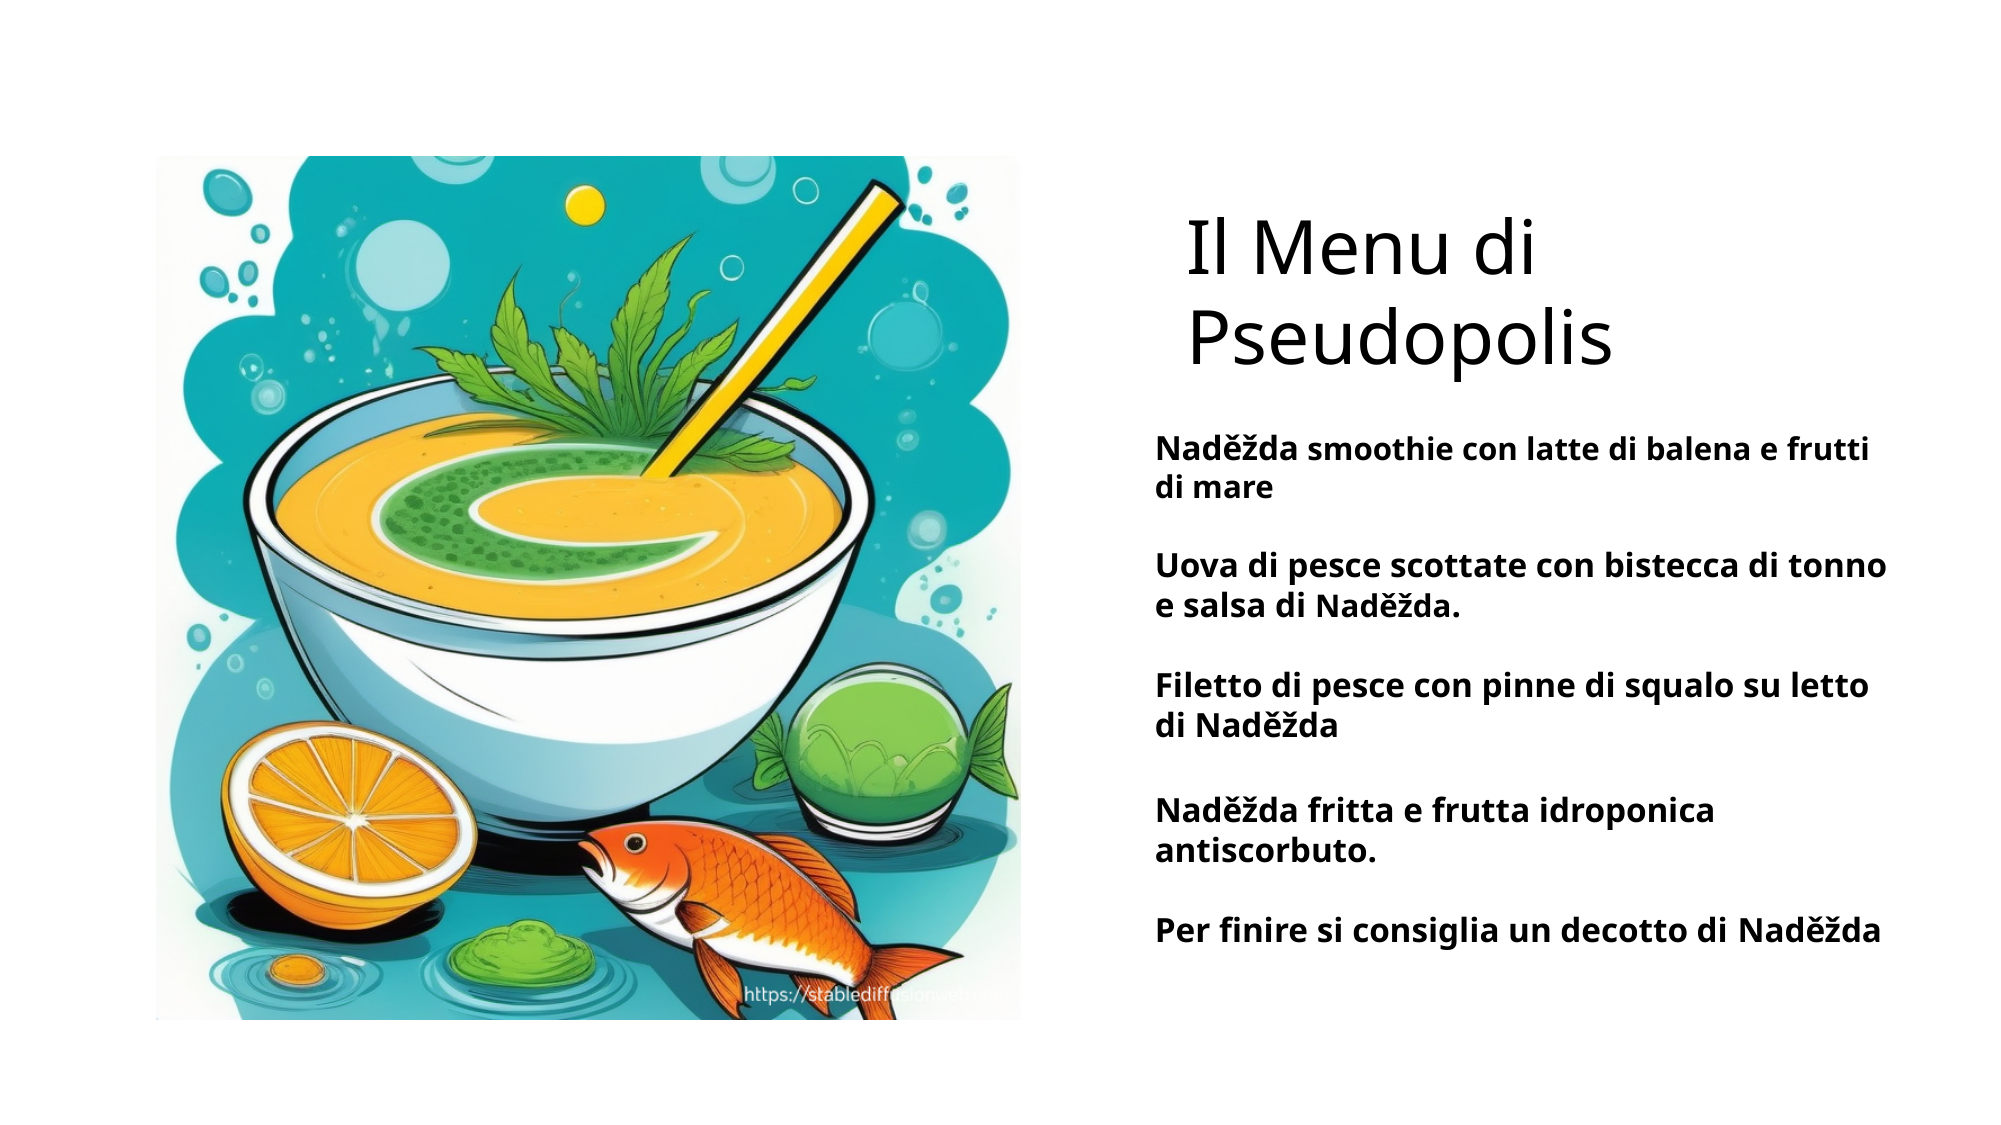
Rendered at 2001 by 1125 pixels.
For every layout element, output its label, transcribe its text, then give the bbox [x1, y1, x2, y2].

text_box Il Menu di Pseudopolis [1171, 191, 1750, 387]
text_box Naděžda smoothie con latte di balena e frutti di mare Uova di pesce scottate con bistecca di tonno e salsa di Naděžda. Filetto di pesce con pinne di squalo su letto di Naděžda Naděžda fritta e frutta idroponica antiscorbuto. Per finire si consiglia un decotto di Naděžda [1139, 419, 1914, 1037]
picture [156, 156, 1021, 1021]
